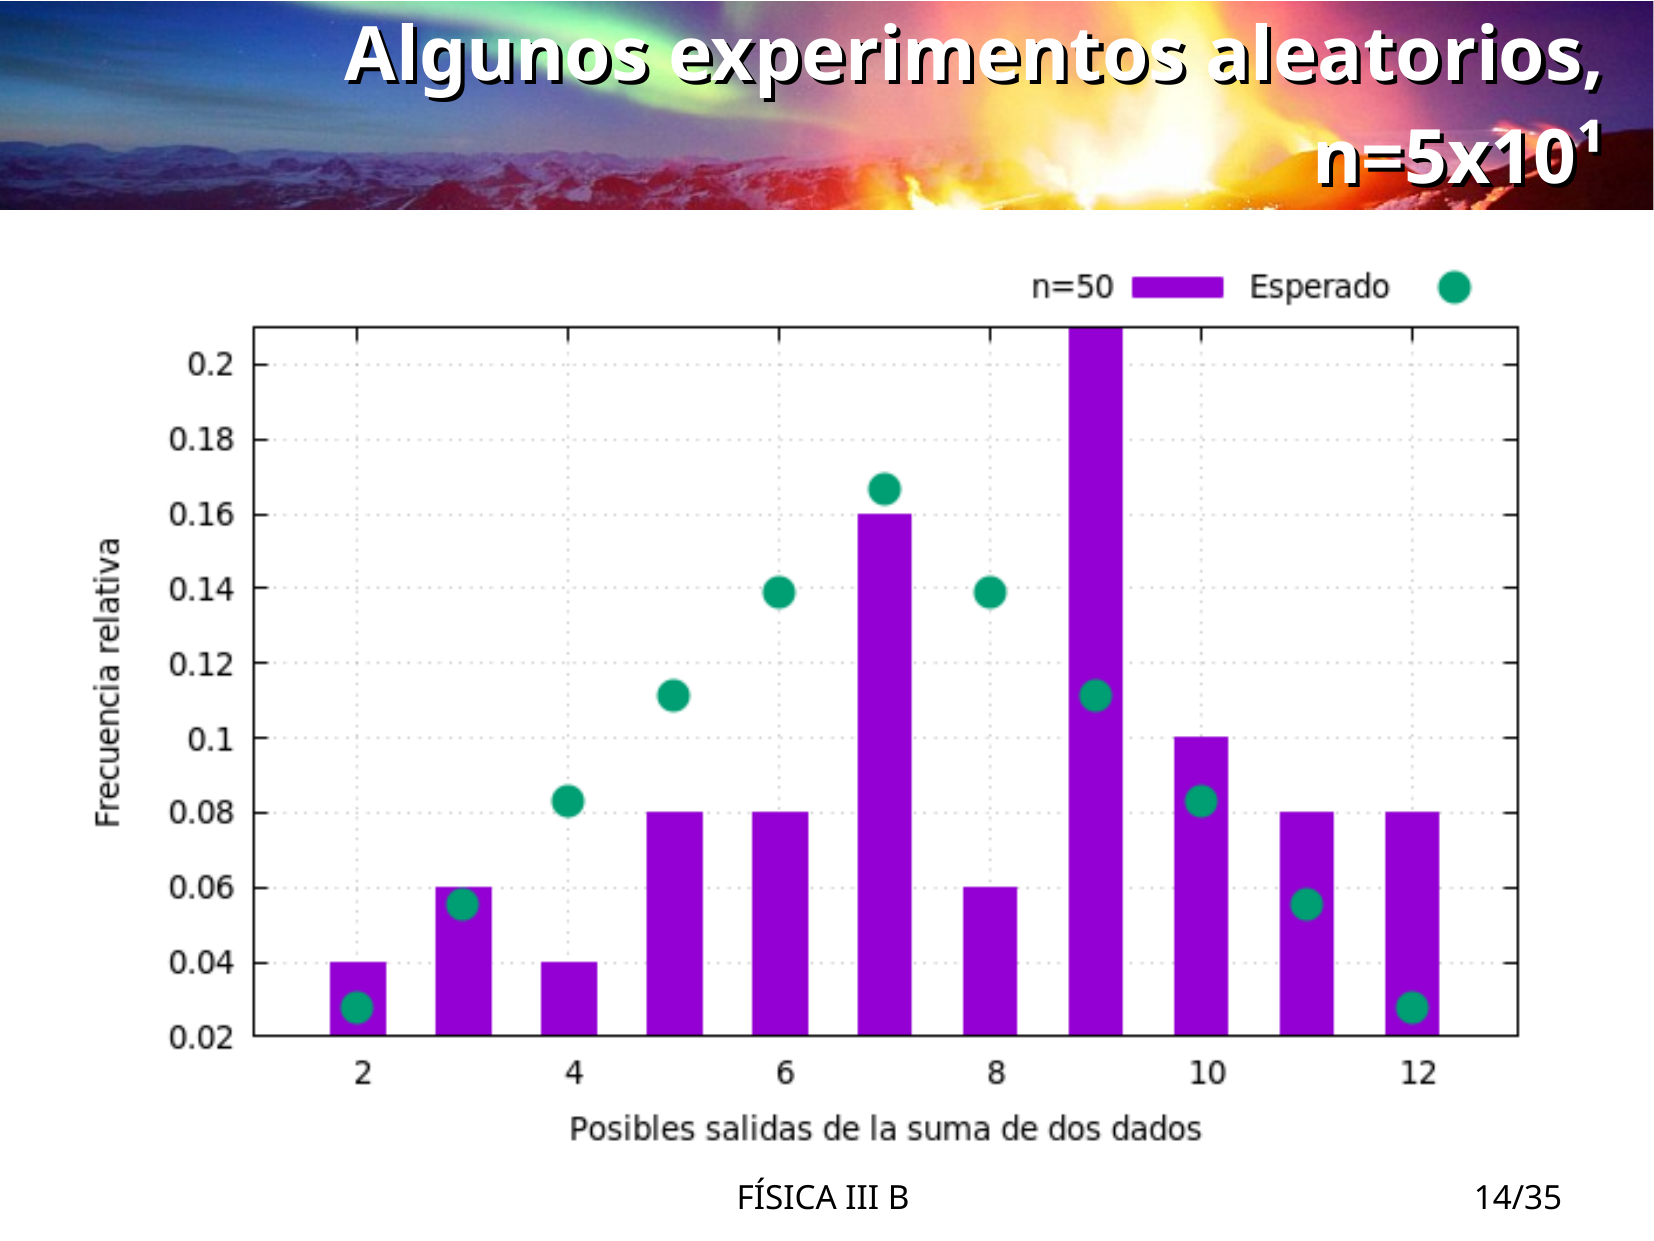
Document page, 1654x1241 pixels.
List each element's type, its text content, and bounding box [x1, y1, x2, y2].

title Algunos experimentos aleatorios, n=5x10¹ [45, 15, 1606, 191]
picture [0, 1, 1654, 210]
picture [75, 254, 1576, 1156]
